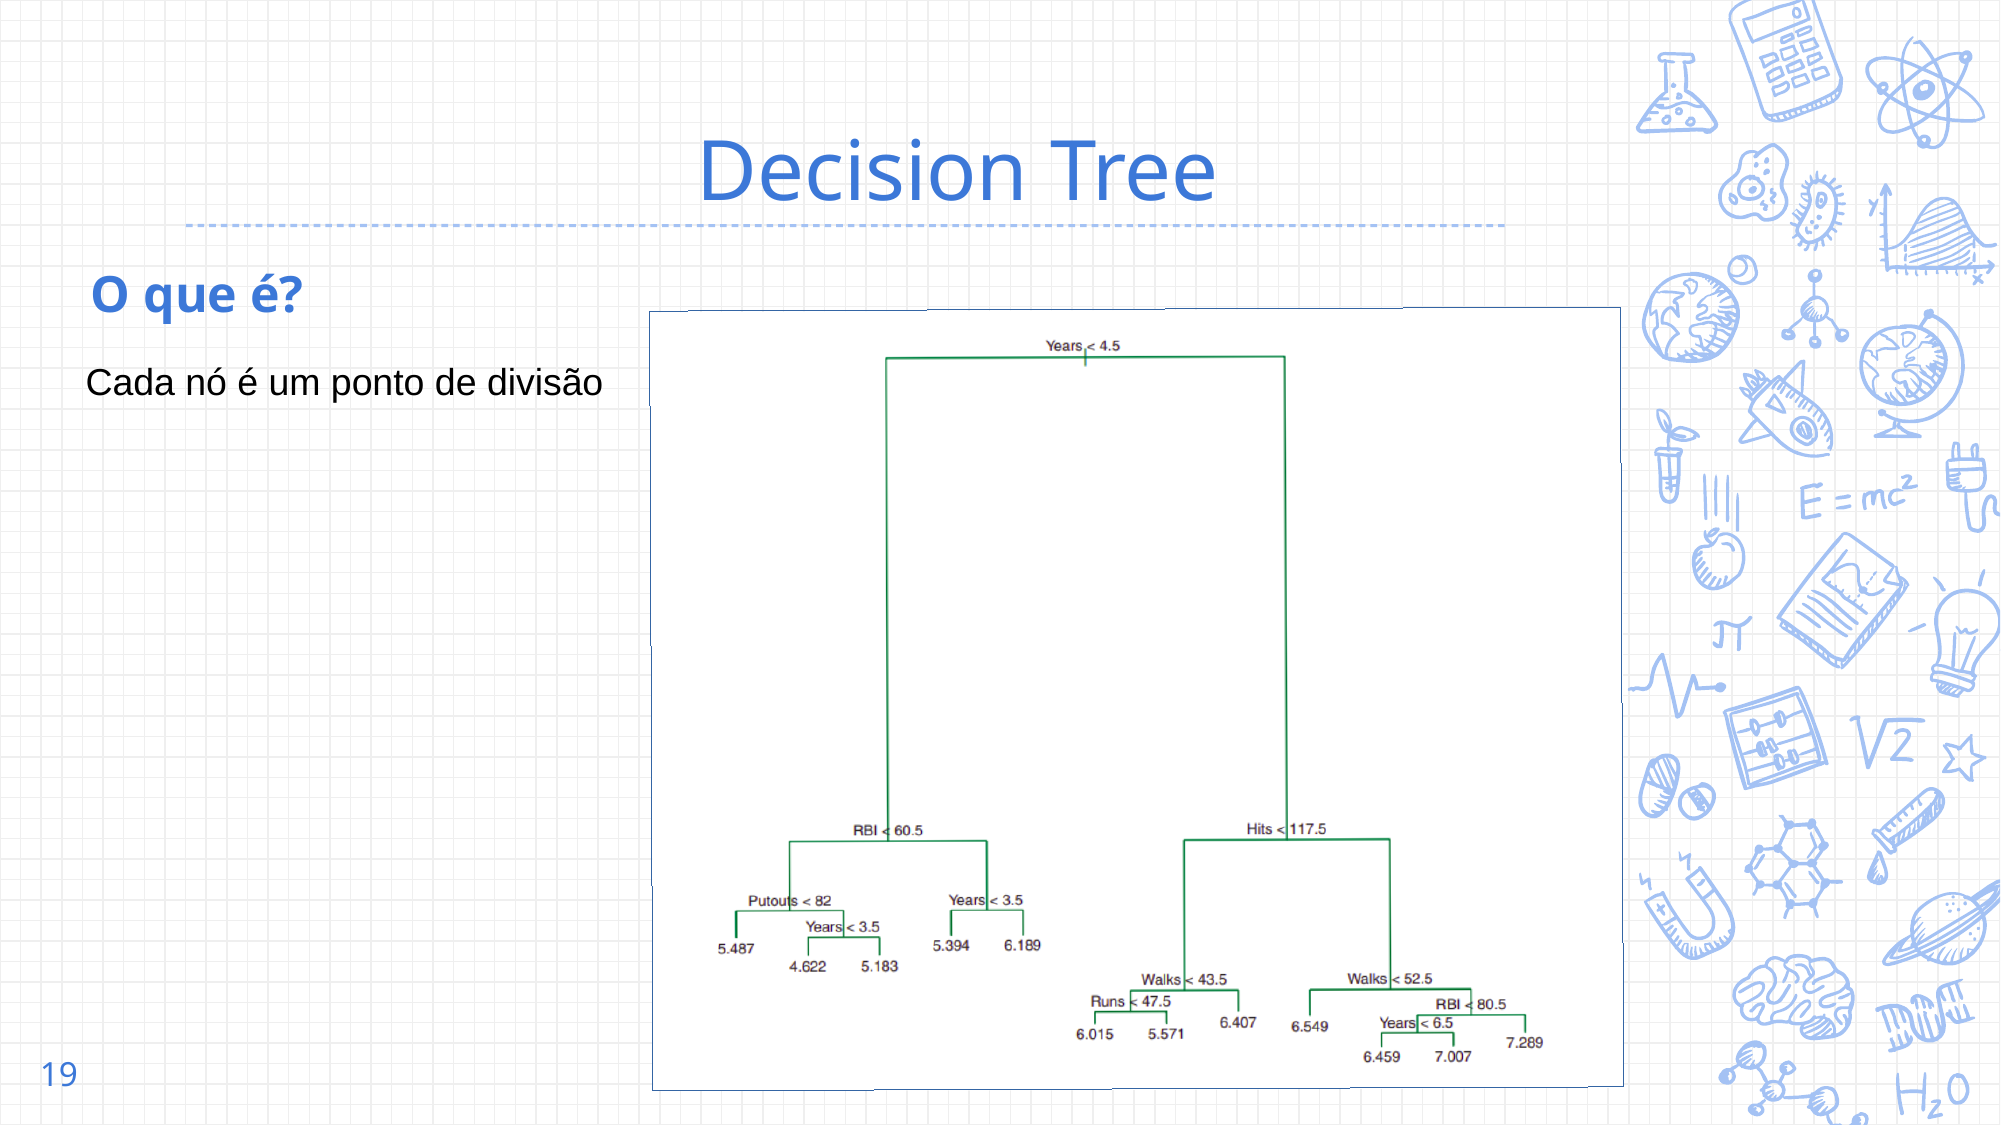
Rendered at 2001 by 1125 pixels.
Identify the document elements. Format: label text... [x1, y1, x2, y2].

text_box Decision Tree [163, 49, 1753, 237]
text_box Cada nó é um ponto de divisão [70, 354, 619, 412]
text_box <número> [19, 1032, 140, 1119]
text_box O que é? [70, 242, 727, 993]
picture [649, 307, 1624, 1091]
